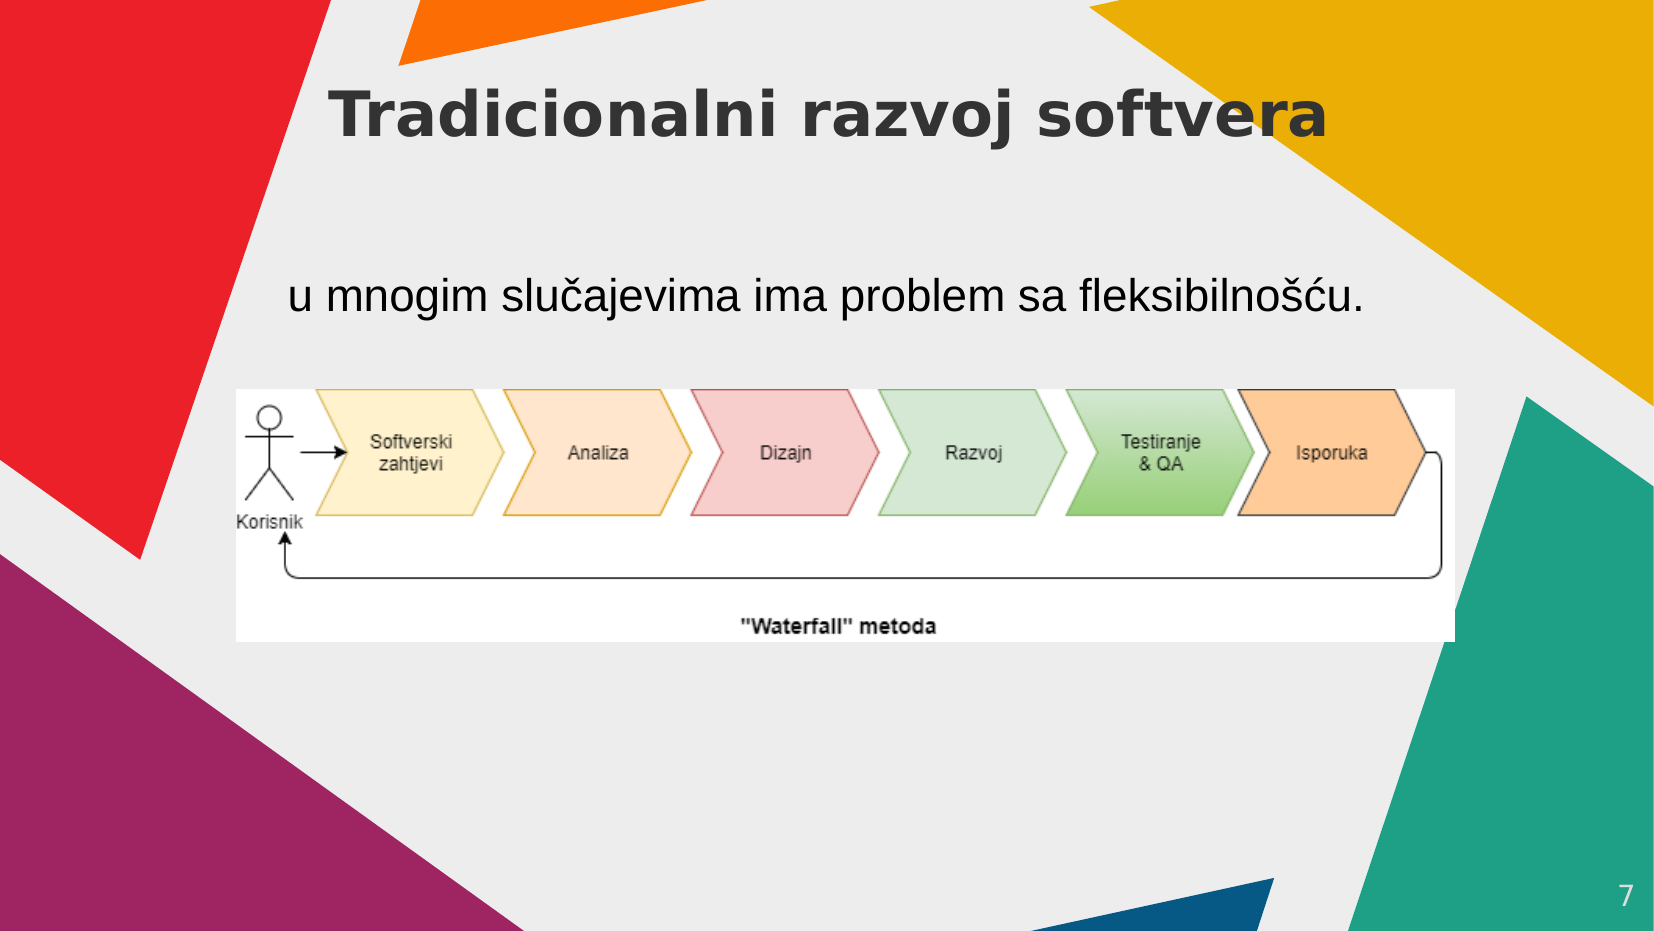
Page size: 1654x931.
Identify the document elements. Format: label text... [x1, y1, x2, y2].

picture [236, 389, 1455, 642]
subtitle u mnogim slučajevima ima problem sa fleksibilnošću. [212, 177, 1441, 414]
title Tradicionalni razvoj softvera [289, 36, 1372, 177]
